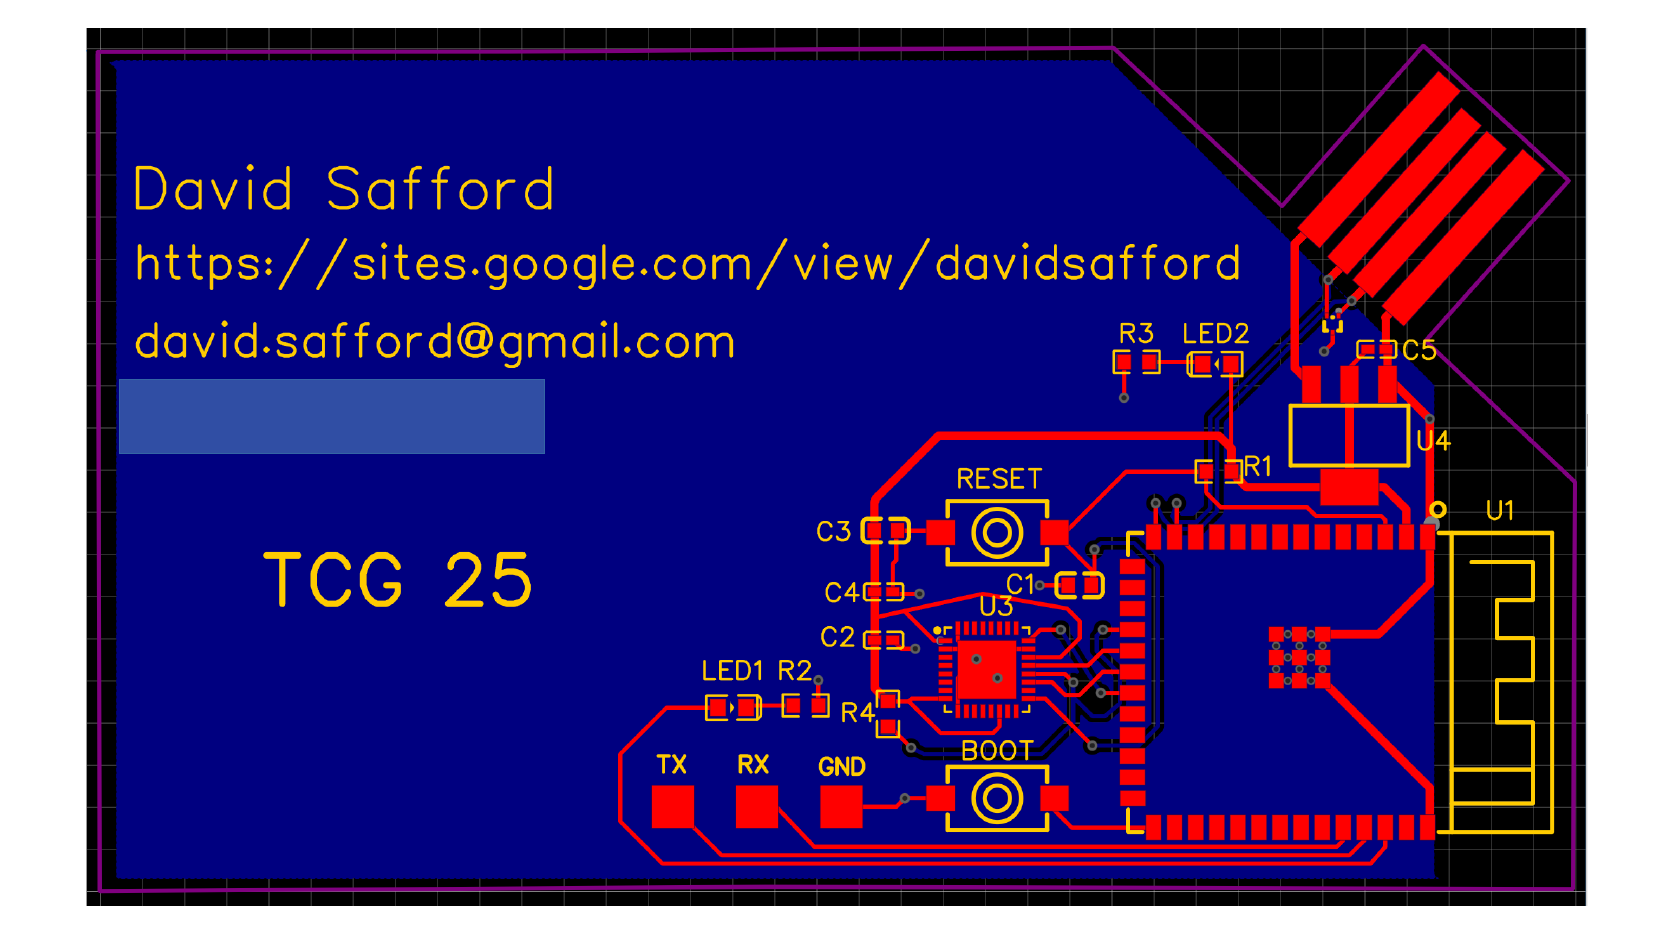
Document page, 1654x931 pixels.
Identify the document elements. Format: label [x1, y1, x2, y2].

text_box [119, 379, 545, 454]
picture [86, 28, 1588, 906]
